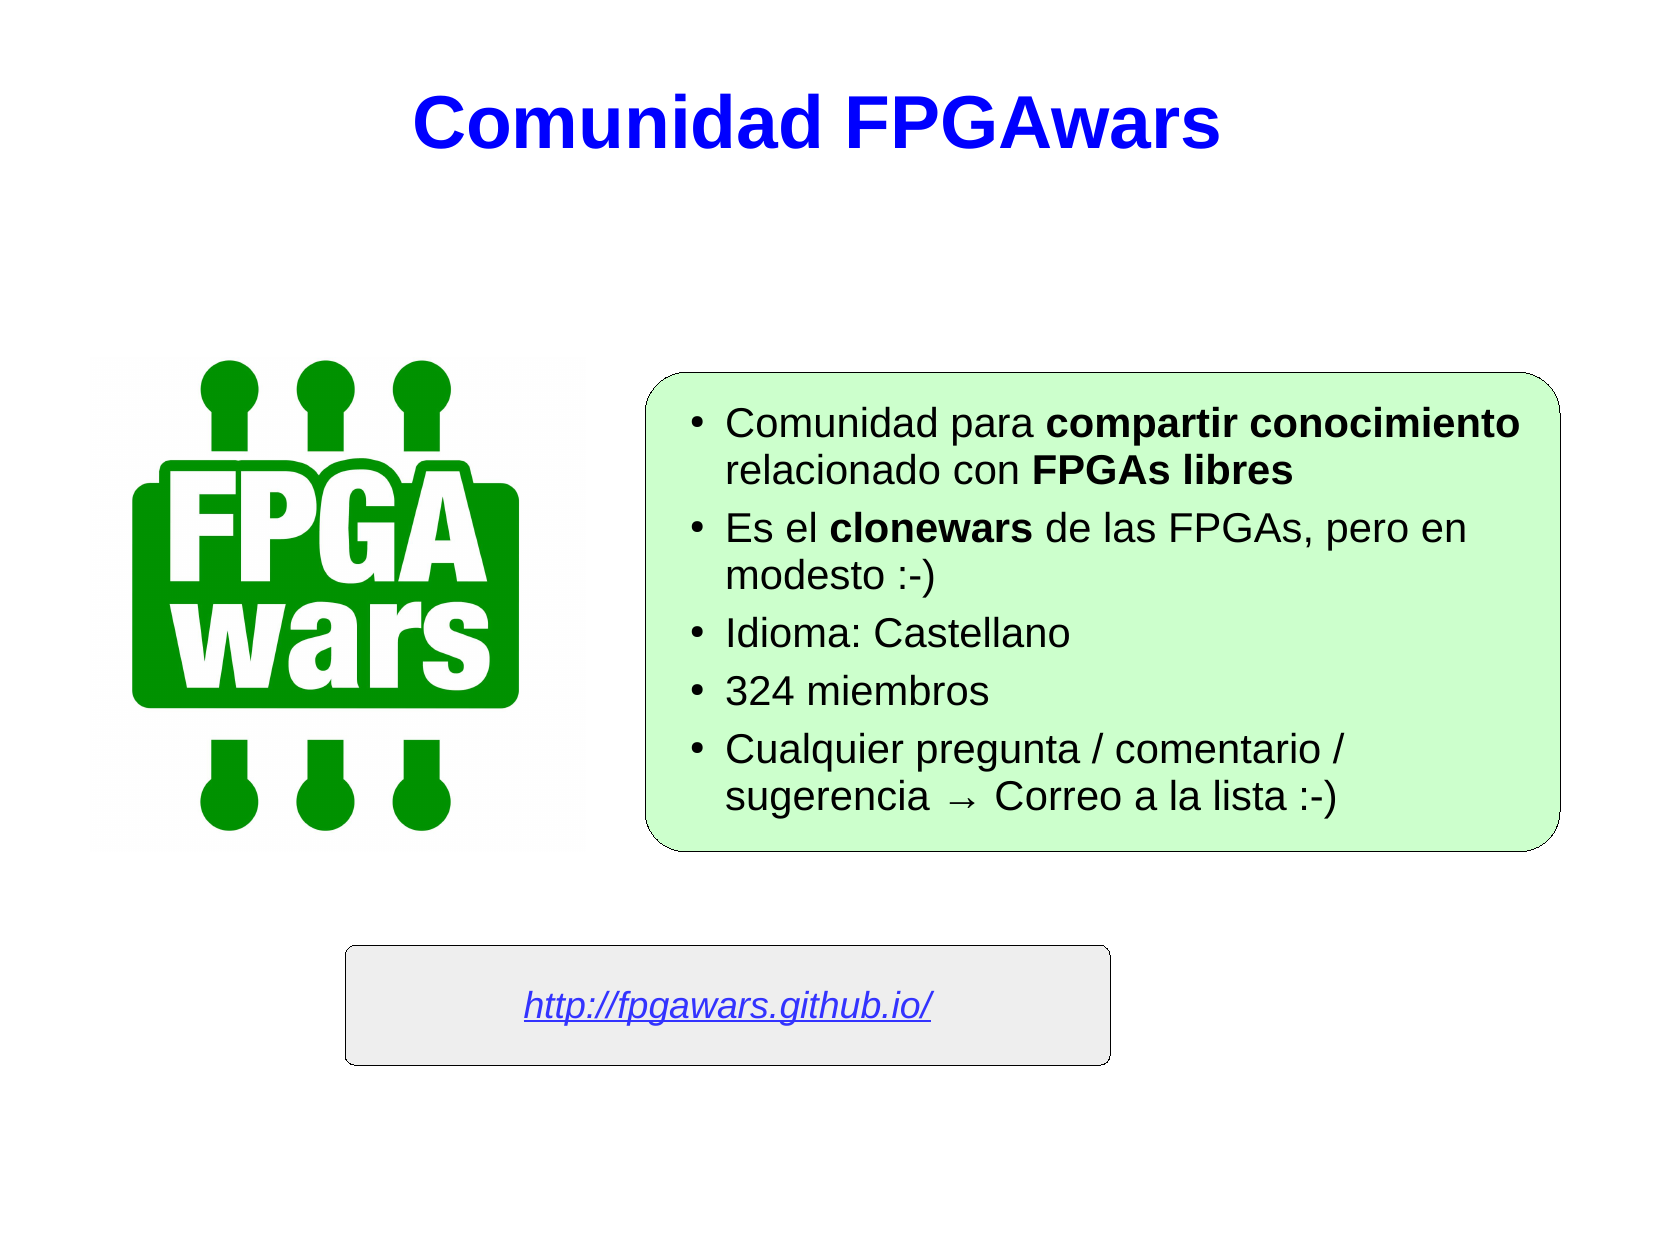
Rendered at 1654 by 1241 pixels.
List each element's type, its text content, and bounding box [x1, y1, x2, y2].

text_box [645, 372, 1555, 851]
text_box http://fpgawars.github.io/ [345, 945, 1111, 1066]
text_box Comunidad FPGAwars [90, 73, 1546, 257]
text_box Comunidad para compartir conocimiento relacionado con FPGAs libres Es el clonewars de las FPGAs, pero en modesto :-) Idioma: Castellano 324 miembros Cualquier pregunta / comentario / sugerencia → Correo a la lista :-) [675, 392, 1561, 886]
picture [90, 357, 586, 852]
